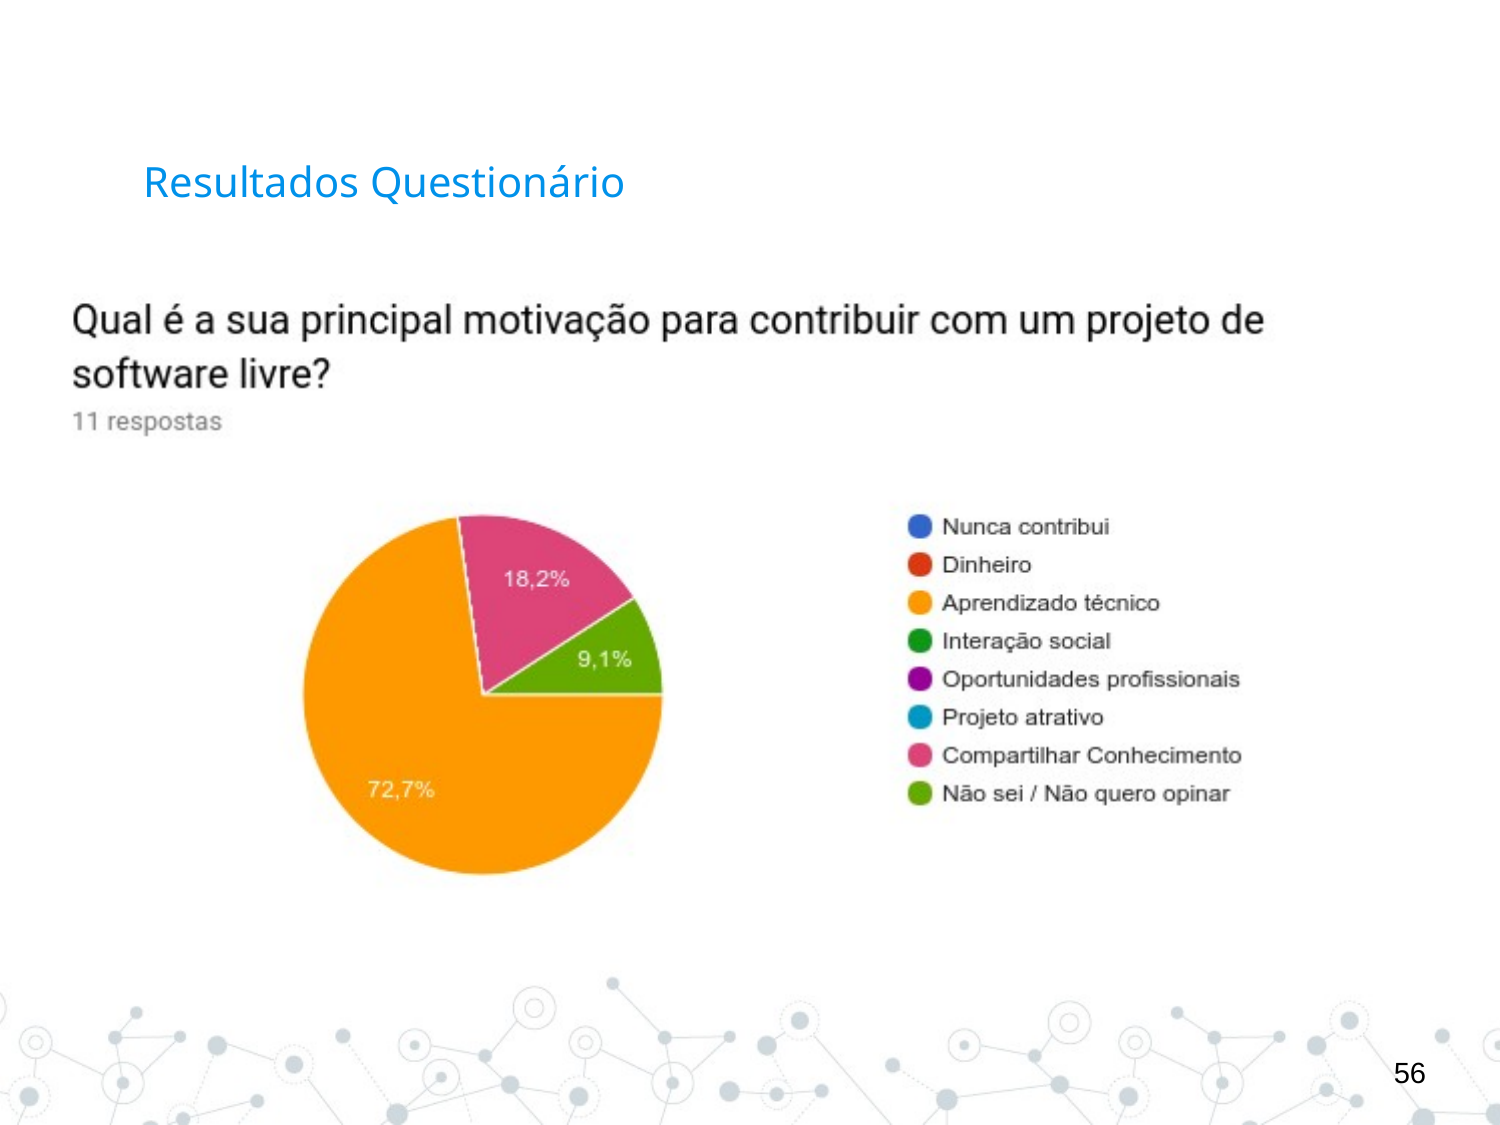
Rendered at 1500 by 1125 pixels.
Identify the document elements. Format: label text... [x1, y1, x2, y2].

slide_number <number> [1378, 1038, 1469, 1125]
picture [0, 0, 1500, 1125]
title Resultados Questionário [128, 67, 1372, 222]
